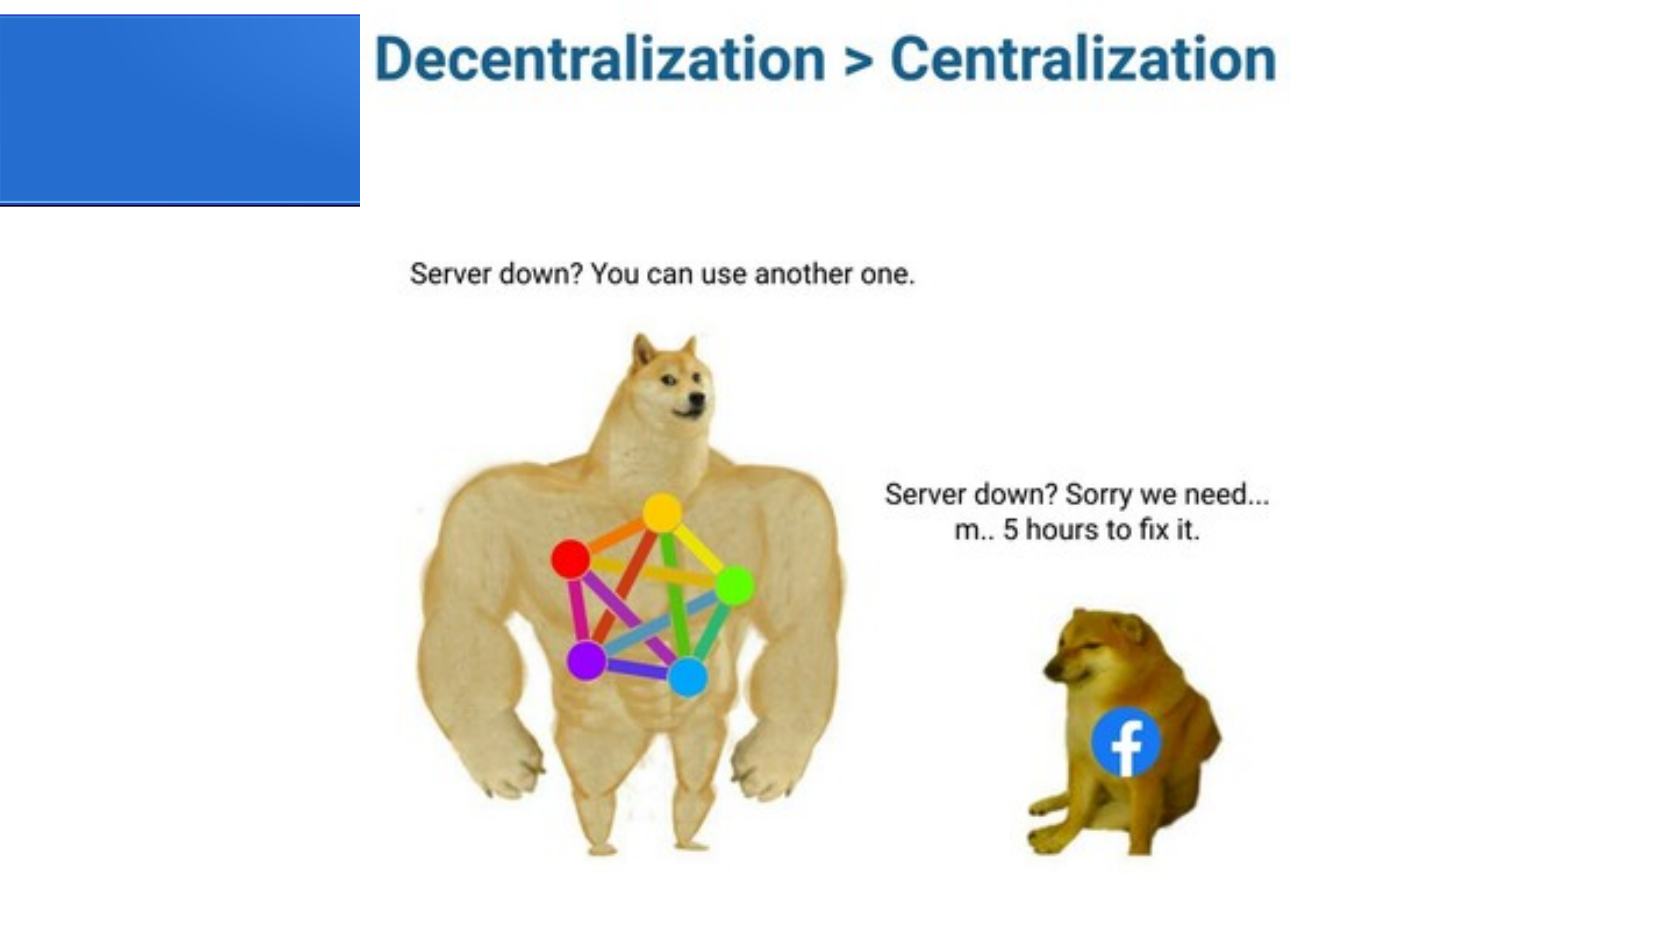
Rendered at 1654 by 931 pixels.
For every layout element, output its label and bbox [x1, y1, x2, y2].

picture [360, 0, 1290, 931]
